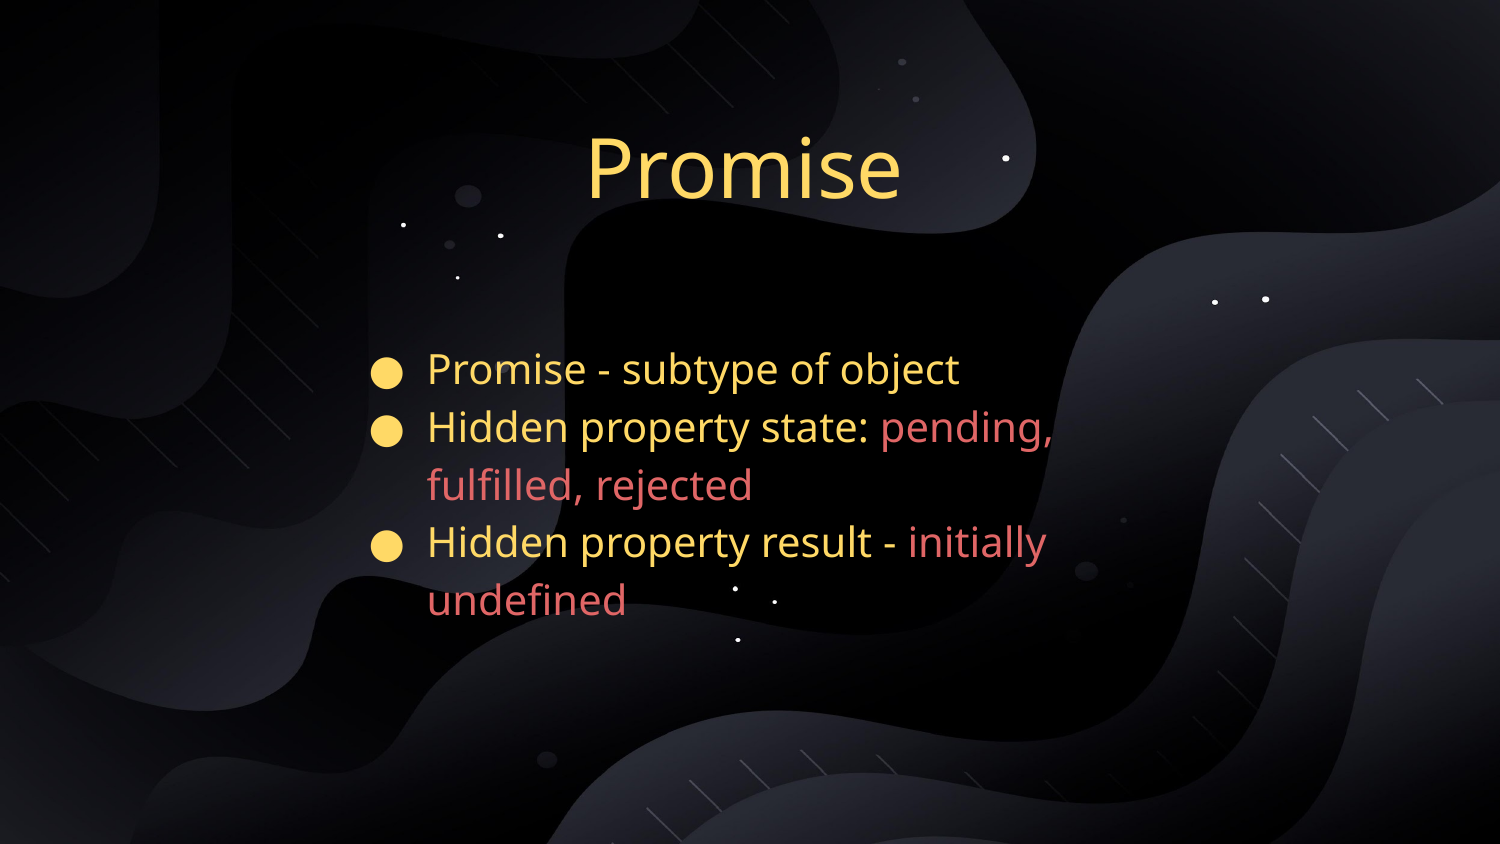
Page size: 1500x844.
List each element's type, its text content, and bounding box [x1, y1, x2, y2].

title Promise [344, 62, 1145, 268]
list Promise - subtype of object Hidden property state: pending, fulfilled, rejected Hidden property result - initially undefined [344, 332, 1145, 634]
picture [0, 0, 1500, 844]
